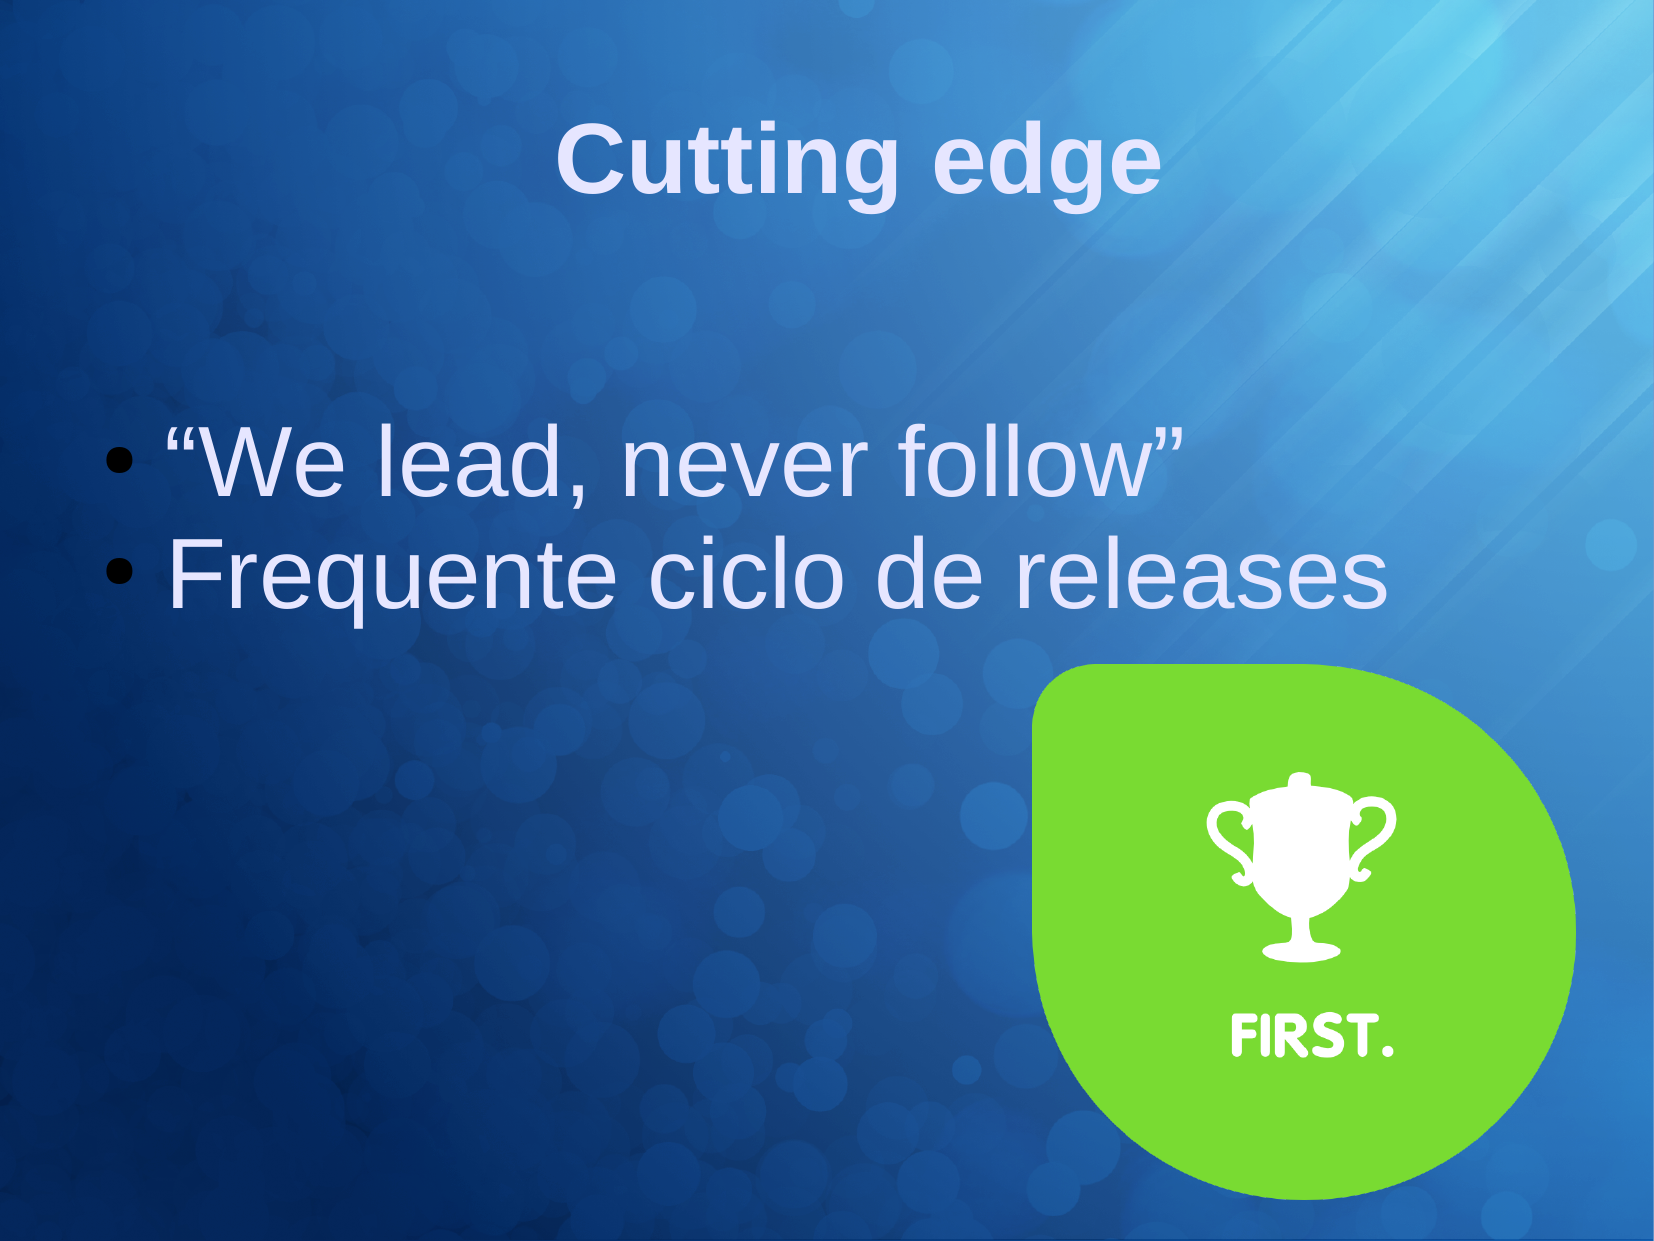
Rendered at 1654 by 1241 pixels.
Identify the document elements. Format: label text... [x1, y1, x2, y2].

text_box Cutting edge [97, 92, 1586, 226]
picture [0, 0, 1654, 1241]
text_box “We lead, never follow” Frequente ciclo de releases [101, 136, 1501, 901]
